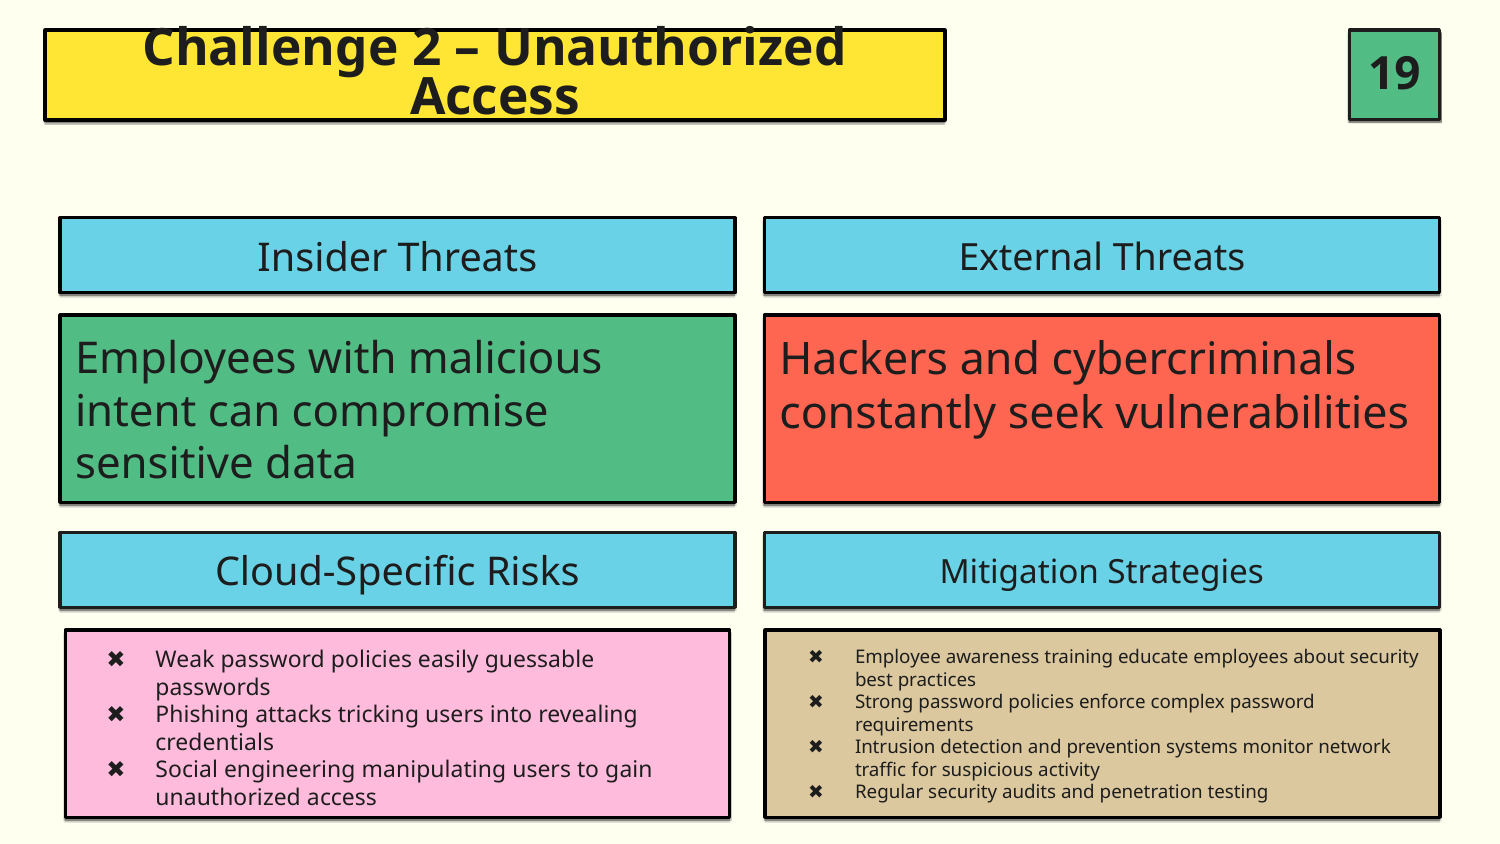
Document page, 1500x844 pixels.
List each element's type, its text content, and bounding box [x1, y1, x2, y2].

title Challenge 2 – Unauthorized Access [45, 30, 945, 120]
subtitle External Threats [764, 217, 1440, 293]
list Weak password policies easily guessable passwords Phishing attacks tricking users into revealing credentials Social engineering manipulating users to gain unauthorized access [65, 630, 730, 818]
subtitle Mitigation Strategies [764, 532, 1440, 608]
list Employees with malicious intent can compromise sensitive data [60, 315, 735, 503]
list Hackers and cybercriminals constantly seek vulnerabilities [764, 315, 1440, 503]
list Employee awareness training educate employees about security best practices Strong password policies enforce complex password requirements Intrusion detection and prevention systems monitor network traffic for suspicious activity Regular security audits and penetration testing [765, 630, 1440, 818]
subtitle Insider Threats [60, 217, 735, 293]
subtitle Cloud-Specific Risks [60, 532, 735, 608]
